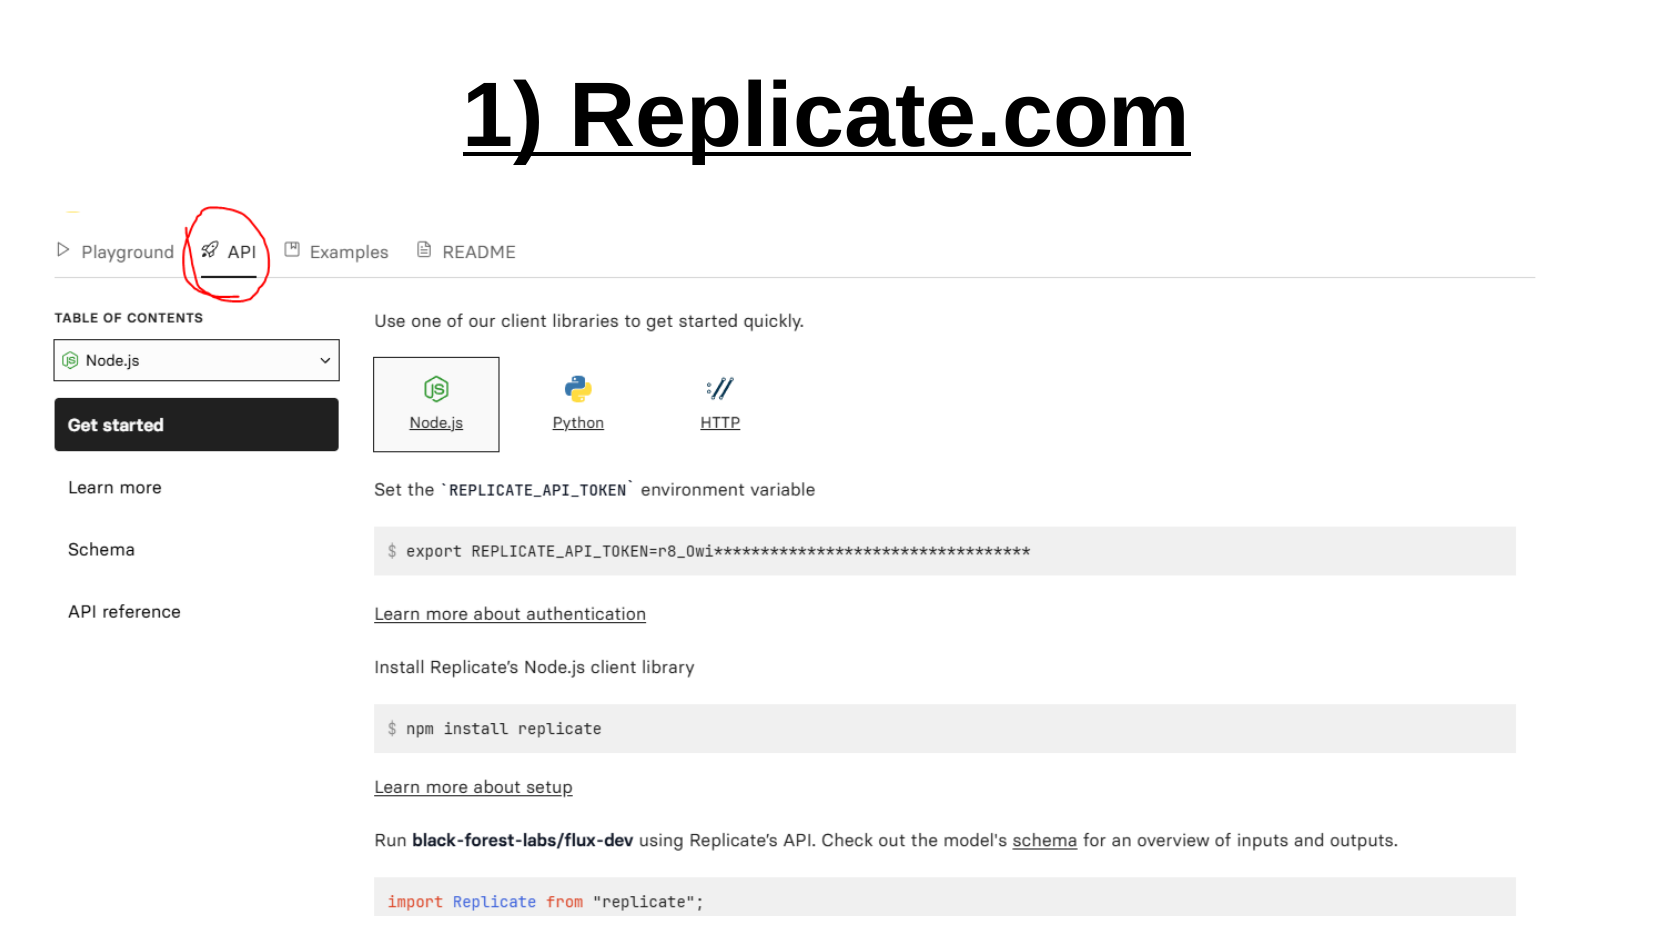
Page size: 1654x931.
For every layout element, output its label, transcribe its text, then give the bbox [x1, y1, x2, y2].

picture [28, 206, 1536, 916]
title 1) Replicate.com [82, 37, 1571, 193]
